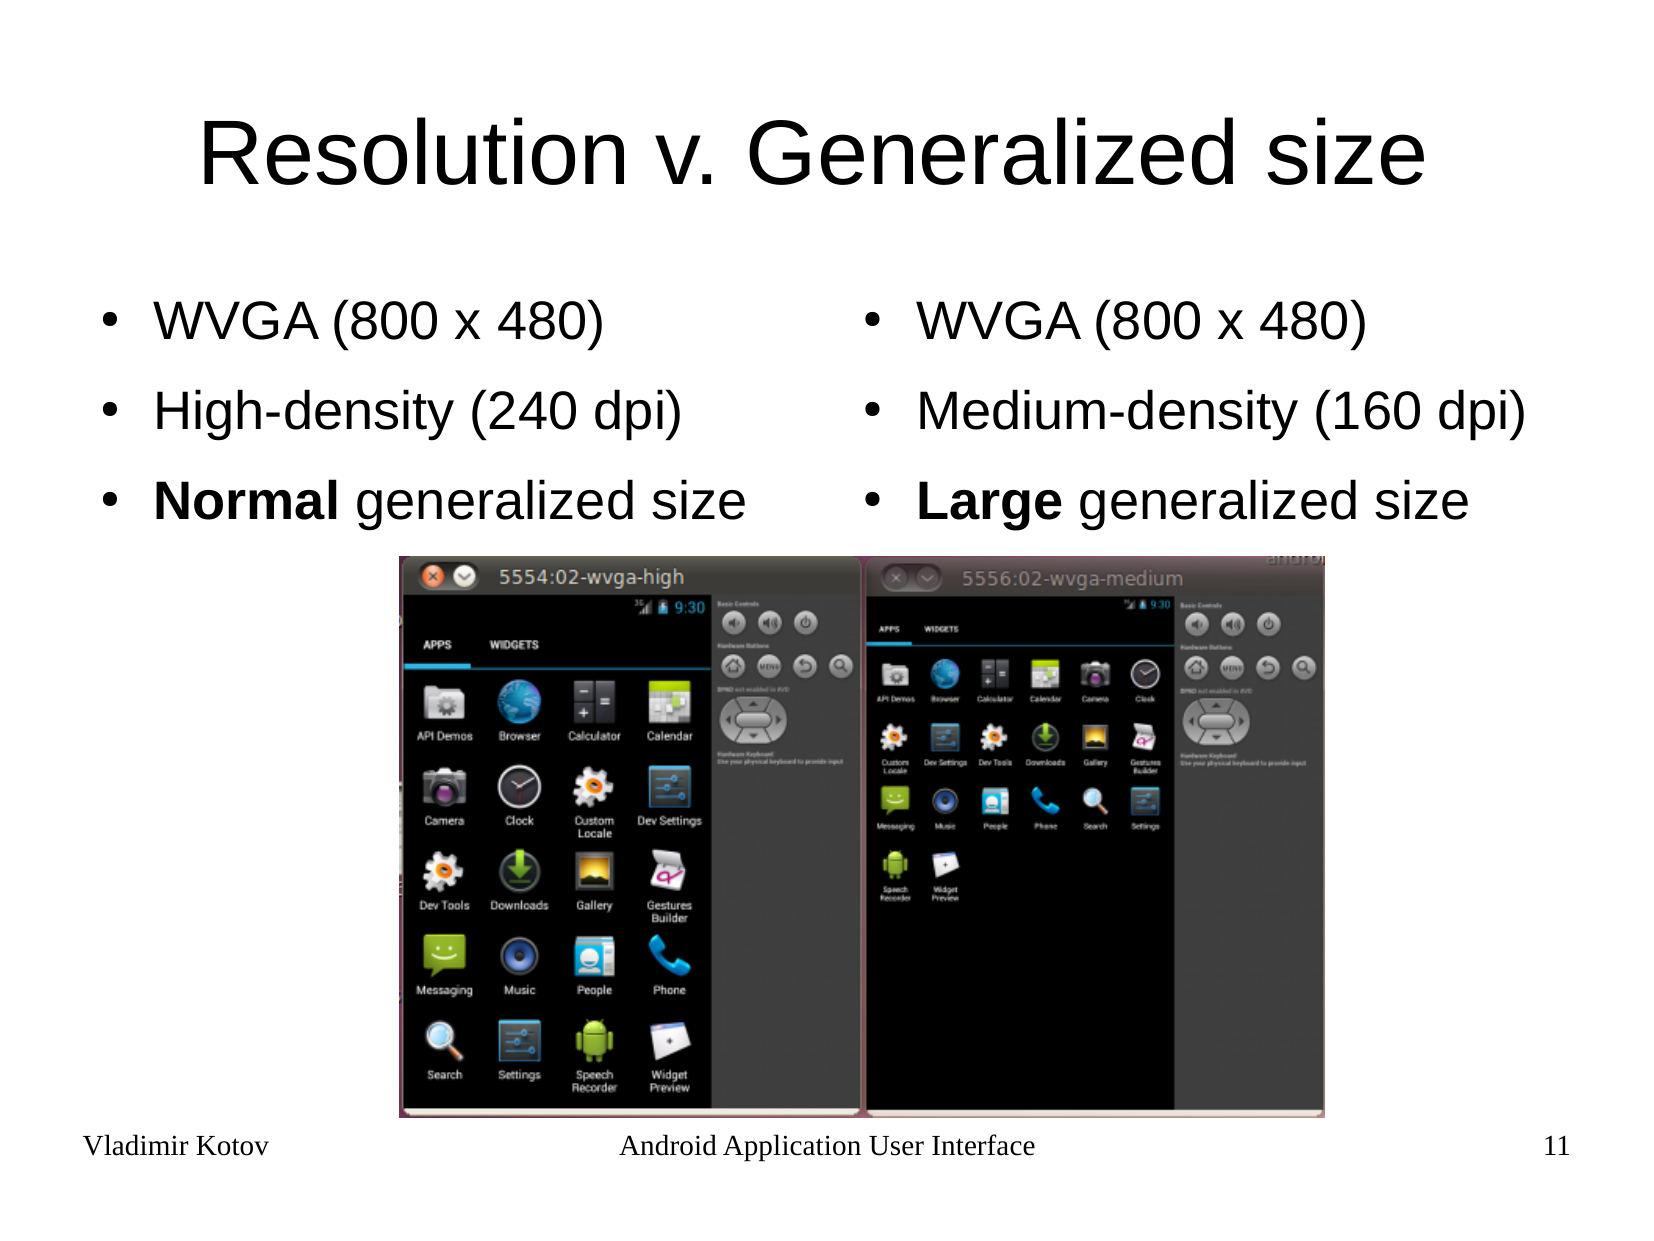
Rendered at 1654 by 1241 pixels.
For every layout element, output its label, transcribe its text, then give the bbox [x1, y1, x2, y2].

list WVGA (800 x 480) Medium-density (160 dpi) Large generalized size [845, 290, 1572, 580]
title Resolution v. Generalized size [82, 56, 1571, 250]
picture [399, 556, 1325, 1118]
list WVGA (800 x 480) High-density (240 dpi) Normal generalized size [82, 290, 809, 597]
